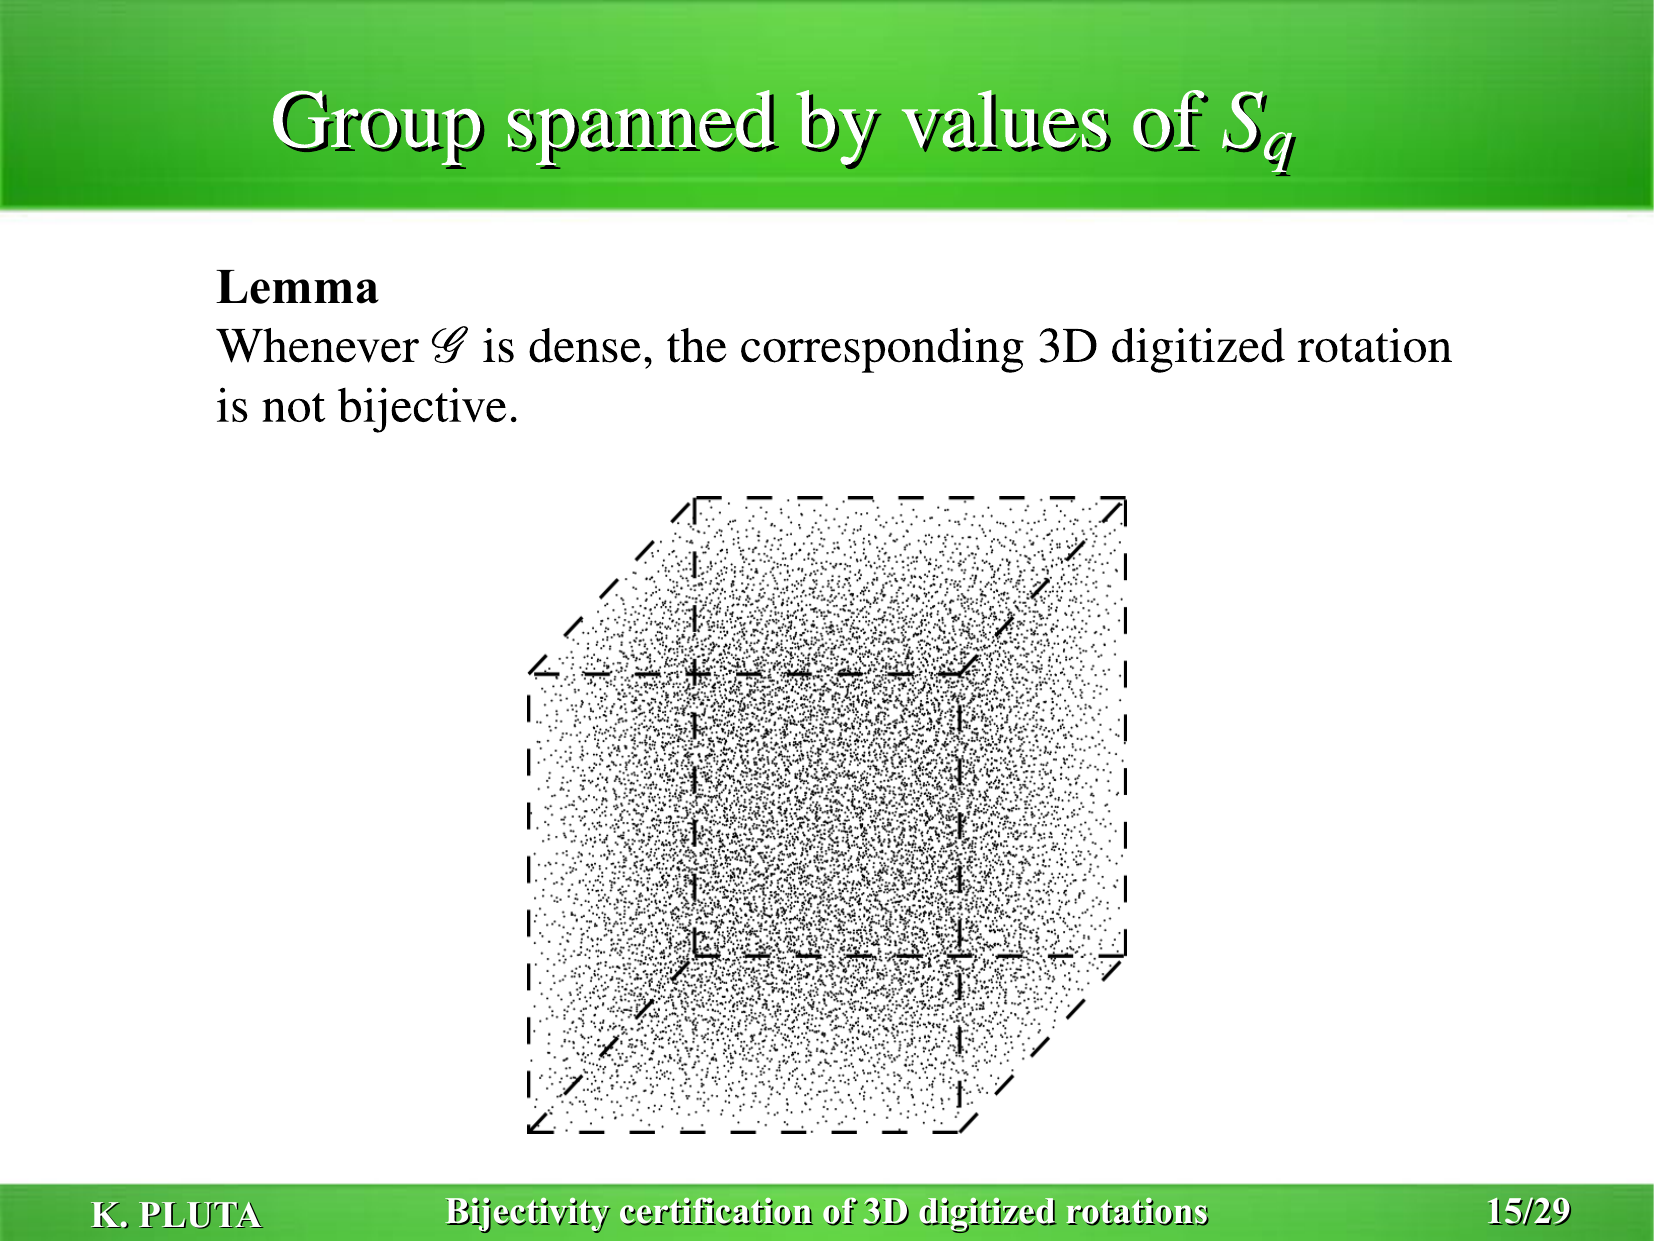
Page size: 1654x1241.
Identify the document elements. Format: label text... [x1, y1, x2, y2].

picture [0, 0, 1654, 1241]
text_box [216, 326, 1453, 433]
text_box Lemma [201, 251, 395, 323]
text_box [270, 90, 1298, 177]
